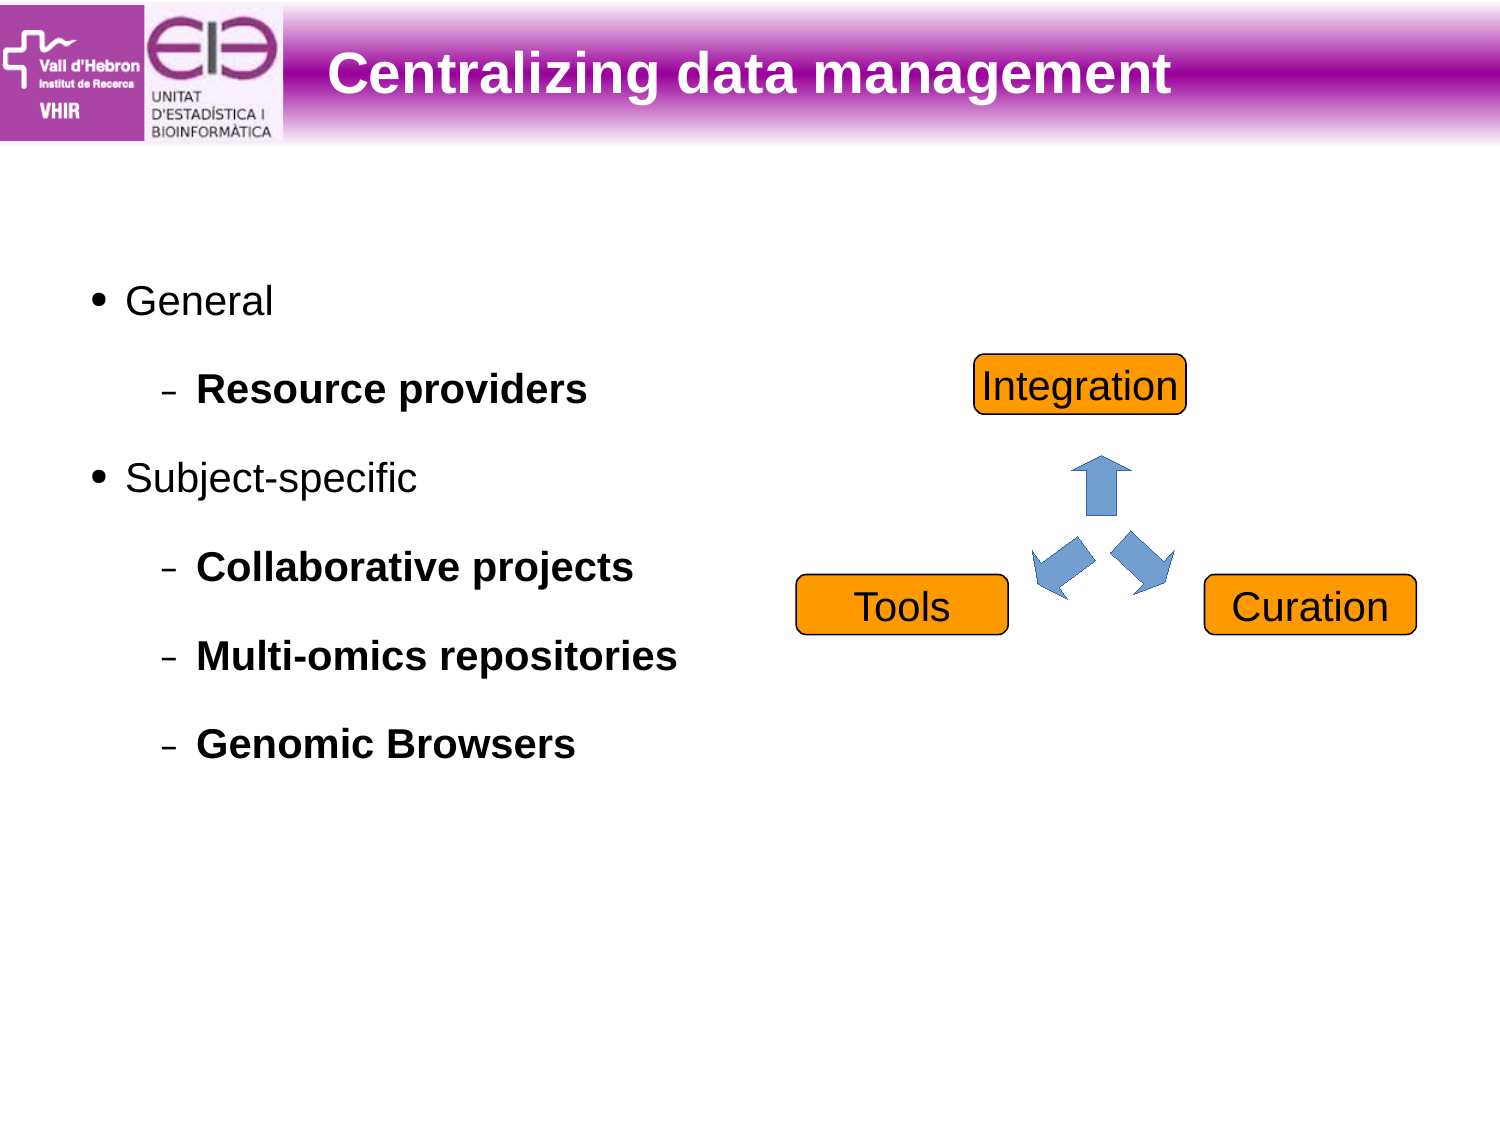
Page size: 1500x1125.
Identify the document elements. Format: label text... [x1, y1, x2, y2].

text_box [1071, 455, 1132, 516]
text_box [1110, 530, 1175, 595]
text_box Centralizing data management [0, 0, 1500, 148]
text_box Curation [1204, 574, 1417, 635]
text_box [1032, 536, 1096, 600]
text_box Integration [973, 354, 1187, 415]
text_box Tools [796, 574, 1009, 635]
picture [0, 5, 284, 141]
text_box General Resource providers Subject-specific Collaborative projects Multi-omics repositories Genomic Browsers [75, 270, 1156, 780]
